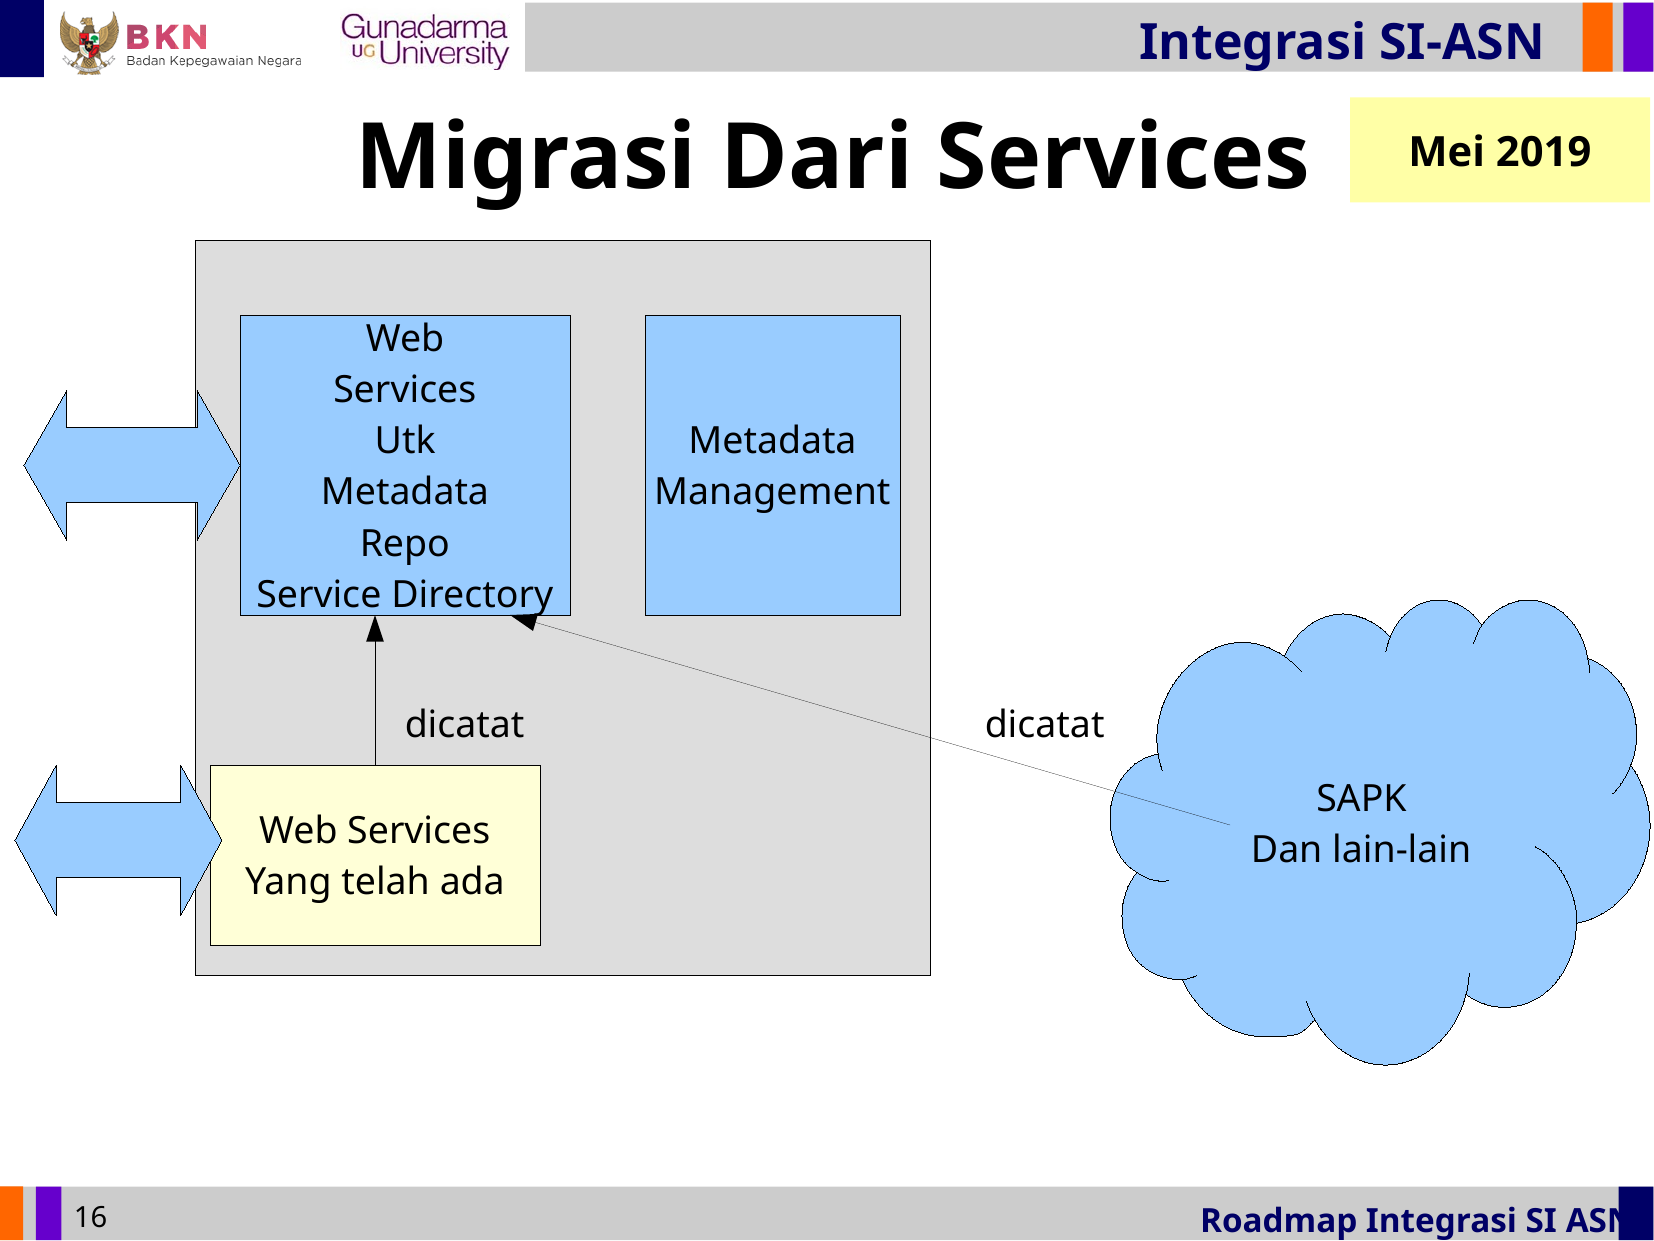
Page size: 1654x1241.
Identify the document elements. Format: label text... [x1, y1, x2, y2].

text_box Mei 2019 [1350, 97, 1651, 203]
text_box dicatat [390, 690, 560, 750]
picture [340, 0, 510, 70]
text_box SAPK Dan lain-lain [1110, 600, 1651, 1066]
picture [60, 11, 301, 75]
title Migrasi Dari Services [77, 90, 1591, 217]
text_box Web Services Yang telah ada [210, 765, 541, 946]
text_box Metadata Management [645, 315, 901, 616]
text_box dicatat [970, 690, 1141, 750]
text_box Web Services Utk Metadata Repo Service Directory [240, 315, 571, 616]
text_box [14, 240, 931, 976]
